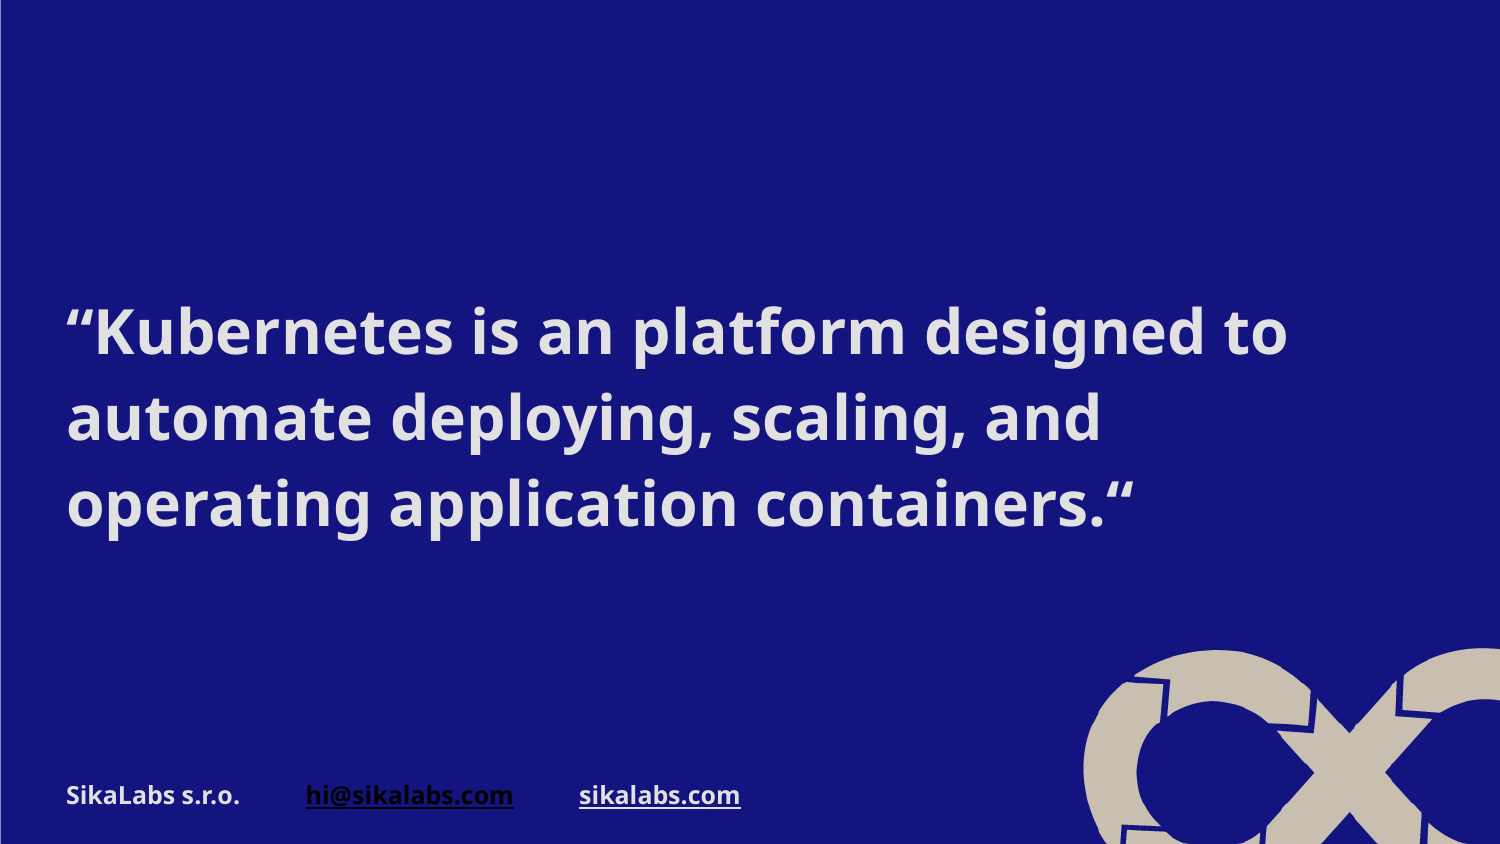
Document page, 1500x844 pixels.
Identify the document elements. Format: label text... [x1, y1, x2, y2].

list “Kubernetes is an platform designed to automate deploying, scaling, and operating application containers.“ [51, 127, 1399, 692]
picture [0, 0, 1500, 844]
